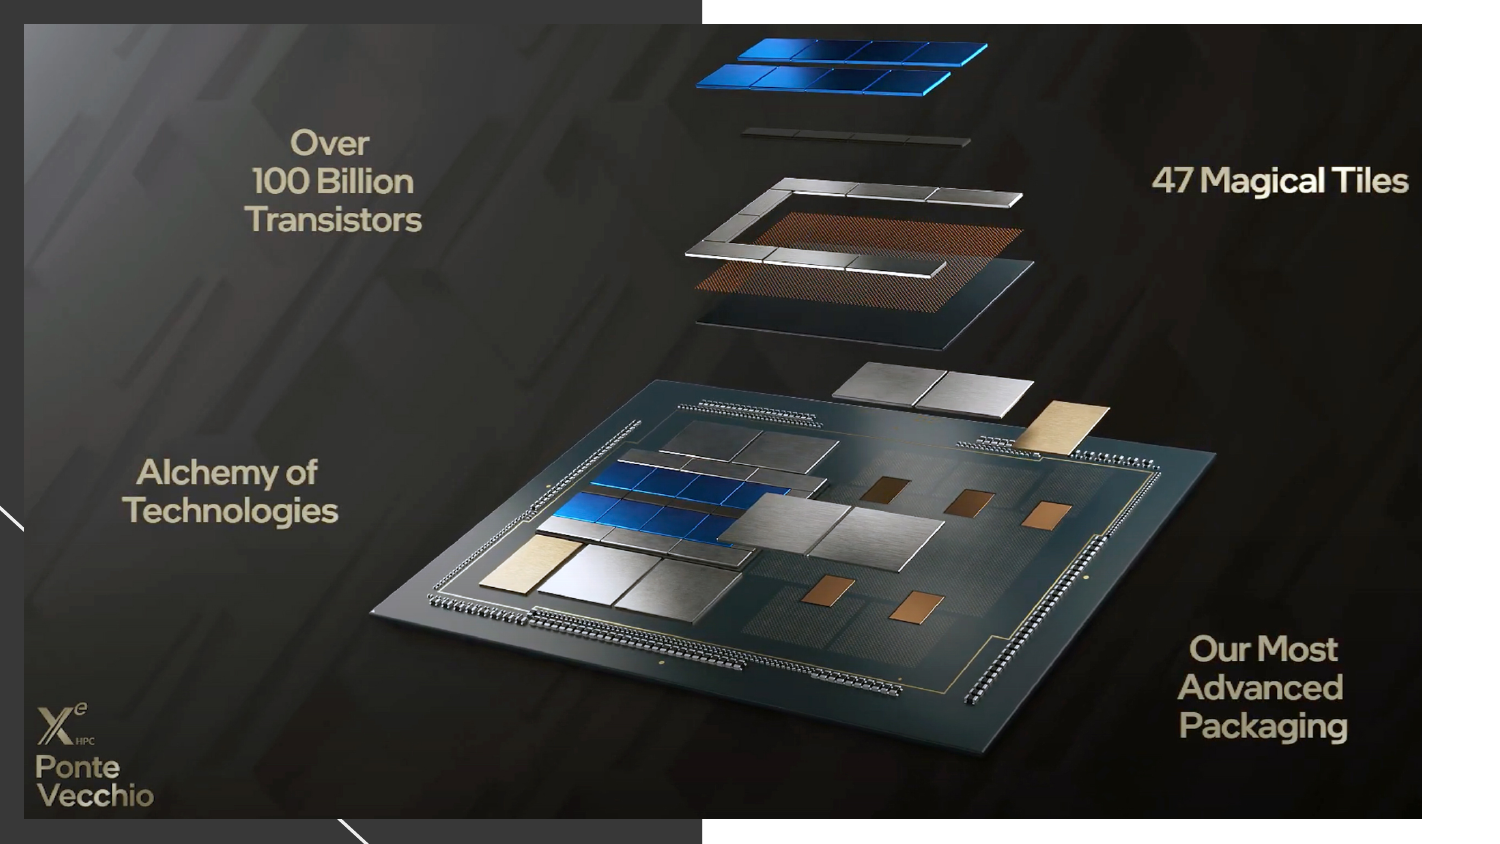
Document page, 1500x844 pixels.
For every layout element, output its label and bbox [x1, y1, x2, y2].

picture [24, 24, 1422, 819]
